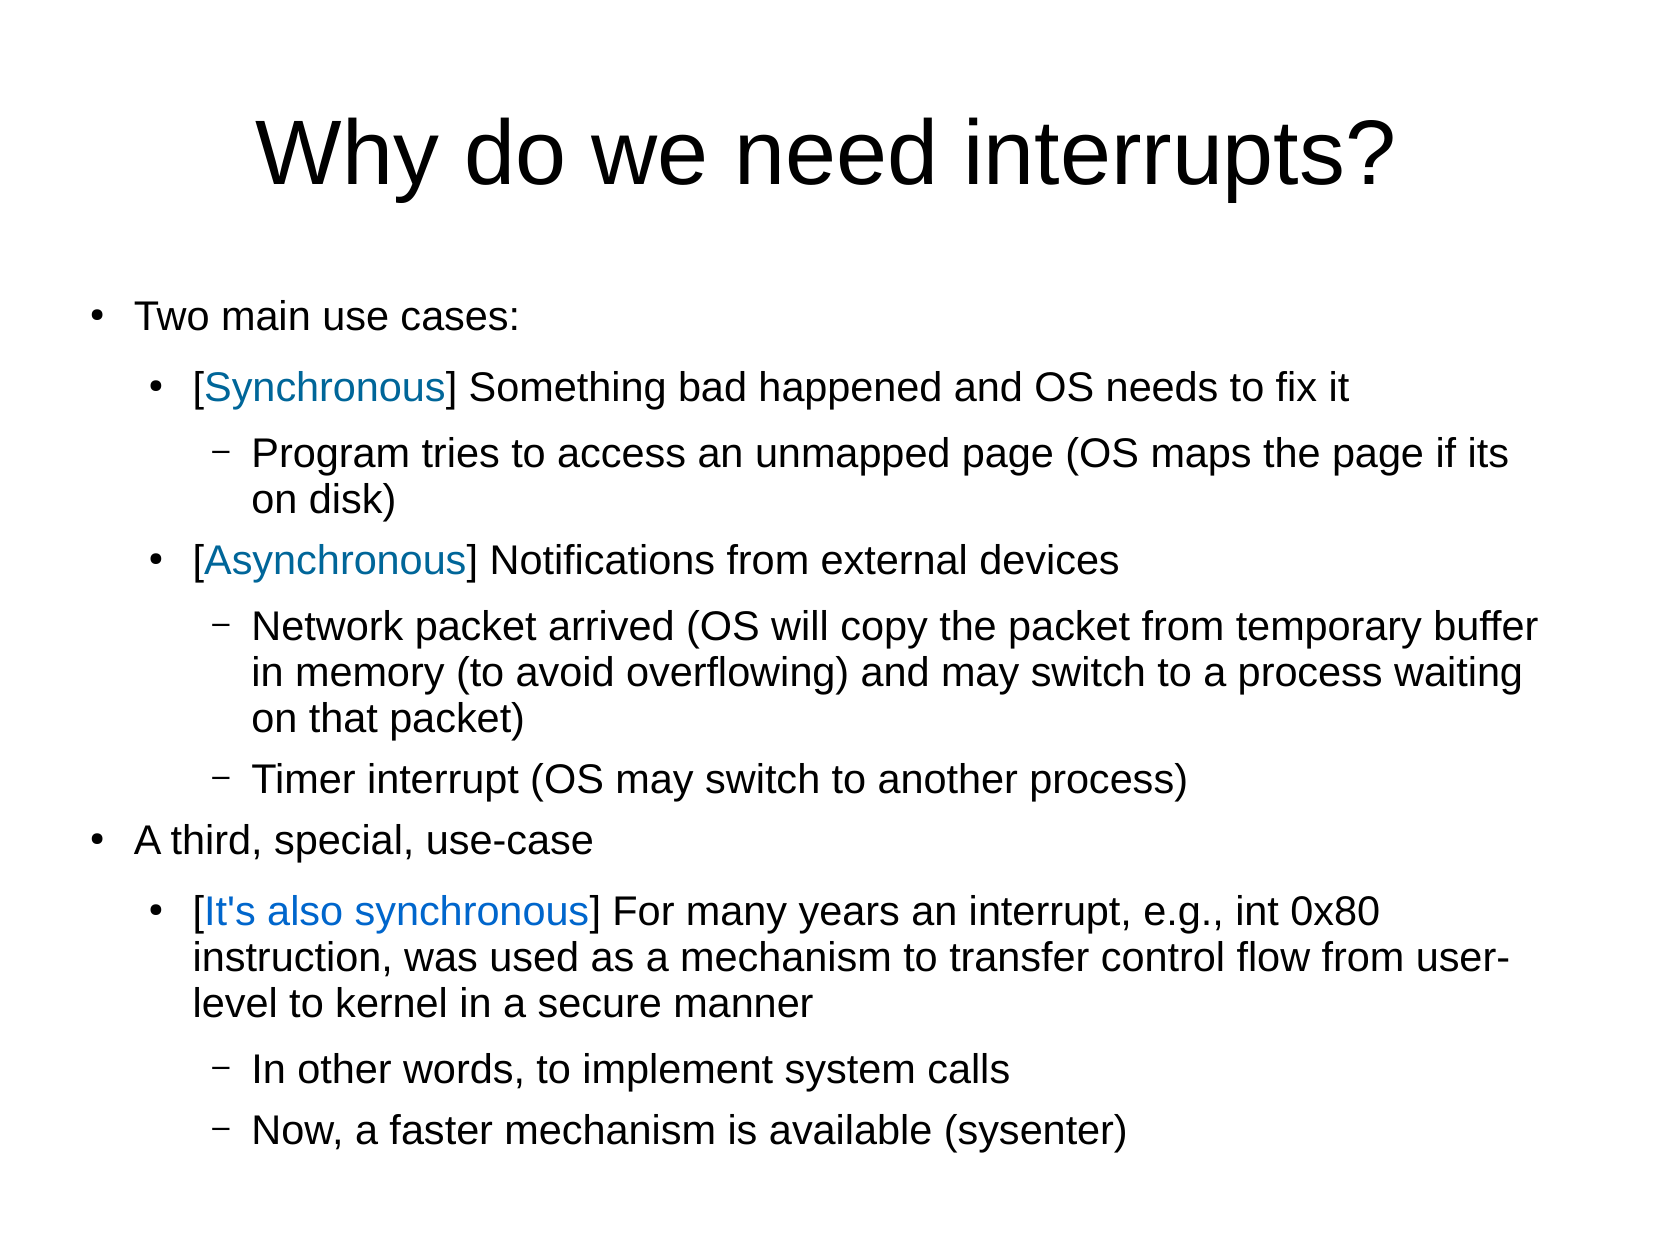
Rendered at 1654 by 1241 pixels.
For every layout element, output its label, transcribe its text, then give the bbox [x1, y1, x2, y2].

title Why do we need interrupts? [82, 49, 1571, 257]
list Two main use cases: [Synchronous] Something bad happened and OS needs to fix it Program tries to access an unmapped page (OS maps the page if its on disk) [Asynchronous] Notifications from external devices Network packet arrived (OS will copy the packet from temporary buffer in memory (to avoid overflowing) and may switch to a process waiting on that packet) Timer interrupt (OS may switch to another process) A third, special, use-case [It's also synchronous] For many years an interrupt, e.g., int 0x80 instruction, was used as a mechanism to transfer control flow from user-level to kernel in a secure manner In other words, to implement system calls Now, a faster mechanism is available (sysenter) [75, 293, 1564, 1163]
